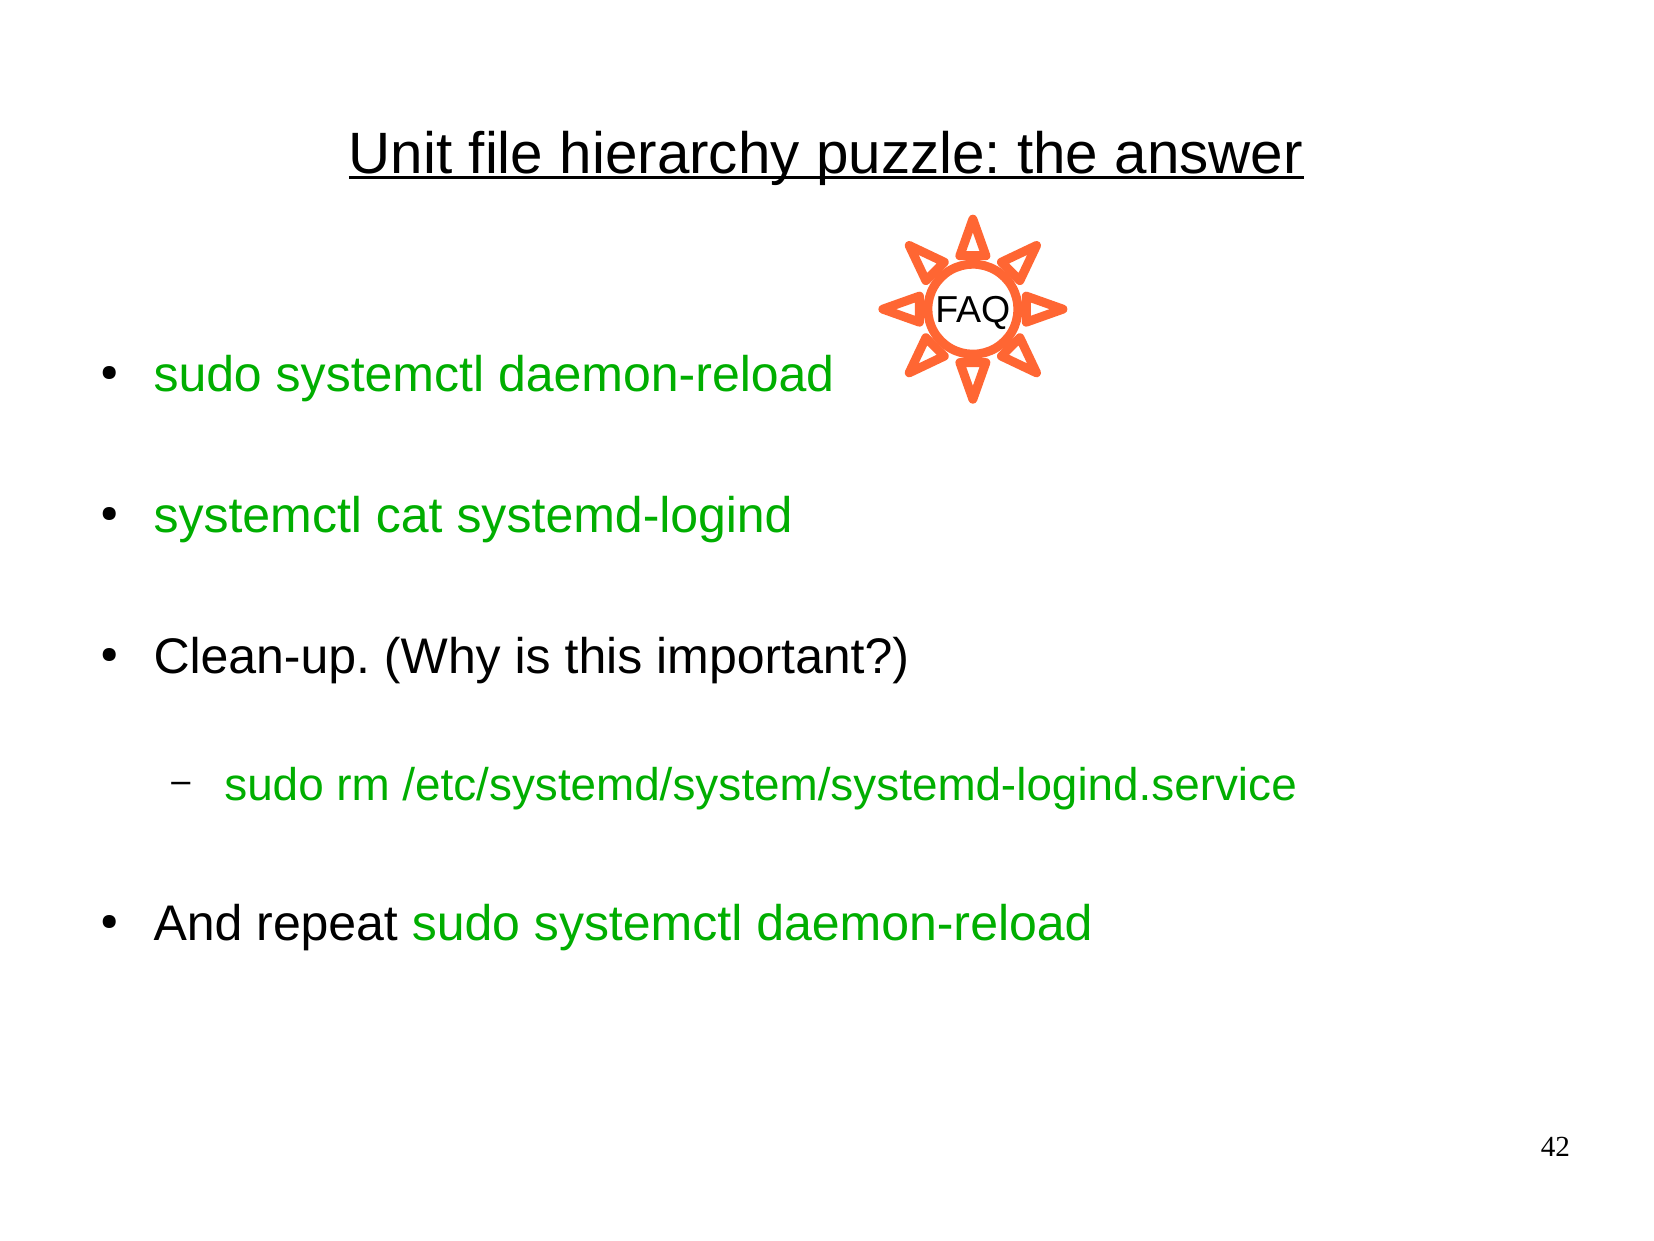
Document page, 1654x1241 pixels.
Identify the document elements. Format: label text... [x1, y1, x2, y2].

list sudo systemctl daemon-reload systemctl cat systemd-logind Clean-up. (Why is this important?) sudo rm /etc/systemd/system/systemd-logind.service And repeat sudo systemctl daemon-reload [82, 290, 1571, 1010]
text_box FAQ [920, 280, 1026, 338]
title Unit file hierarchy puzzle: the answer [82, 49, 1571, 257]
